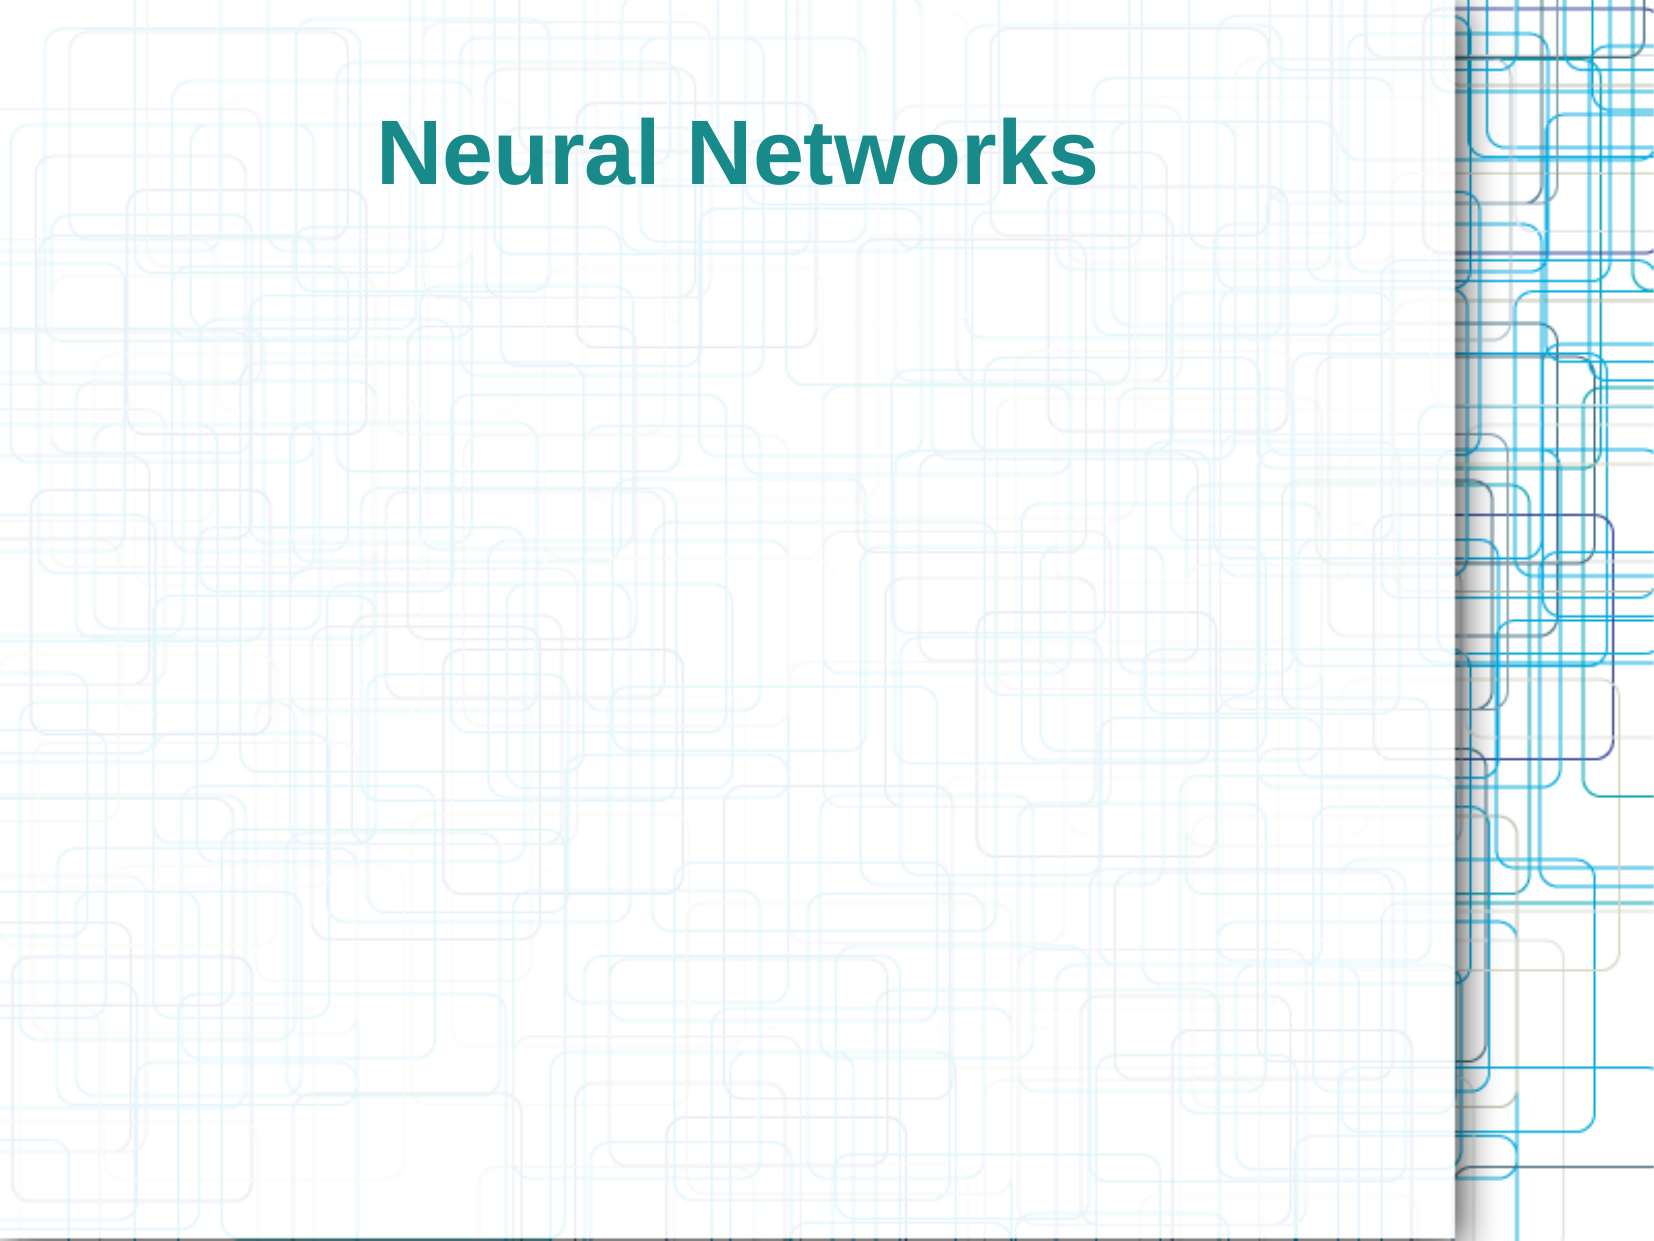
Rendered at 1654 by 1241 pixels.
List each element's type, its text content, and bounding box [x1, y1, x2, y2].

title Neural Networks [59, 49, 1418, 257]
picture [0, 0, 1654, 1241]
